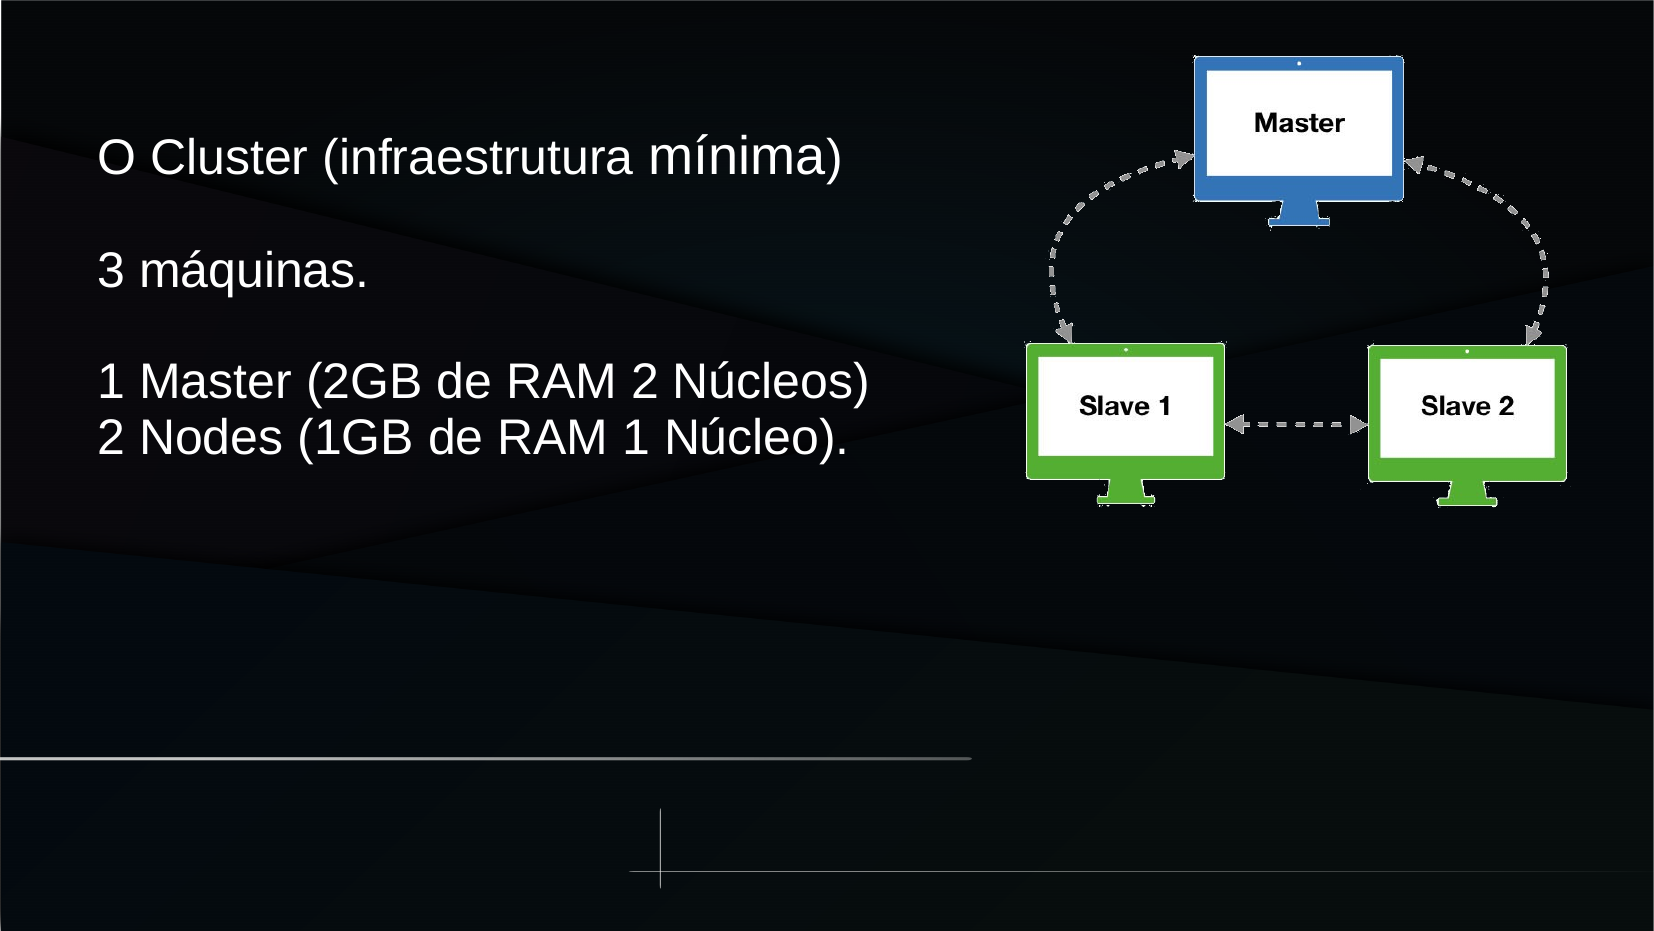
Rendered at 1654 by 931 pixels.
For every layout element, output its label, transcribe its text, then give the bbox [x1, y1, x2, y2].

picture [0, 0, 1654, 931]
text_box O Cluster (infraestrutura mínima) 3 máquinas. 1 Master (2GB de RAM 2 Núcleos) 2 Nodes (1GB de RAM 1 Núcleo). [82, 118, 886, 473]
